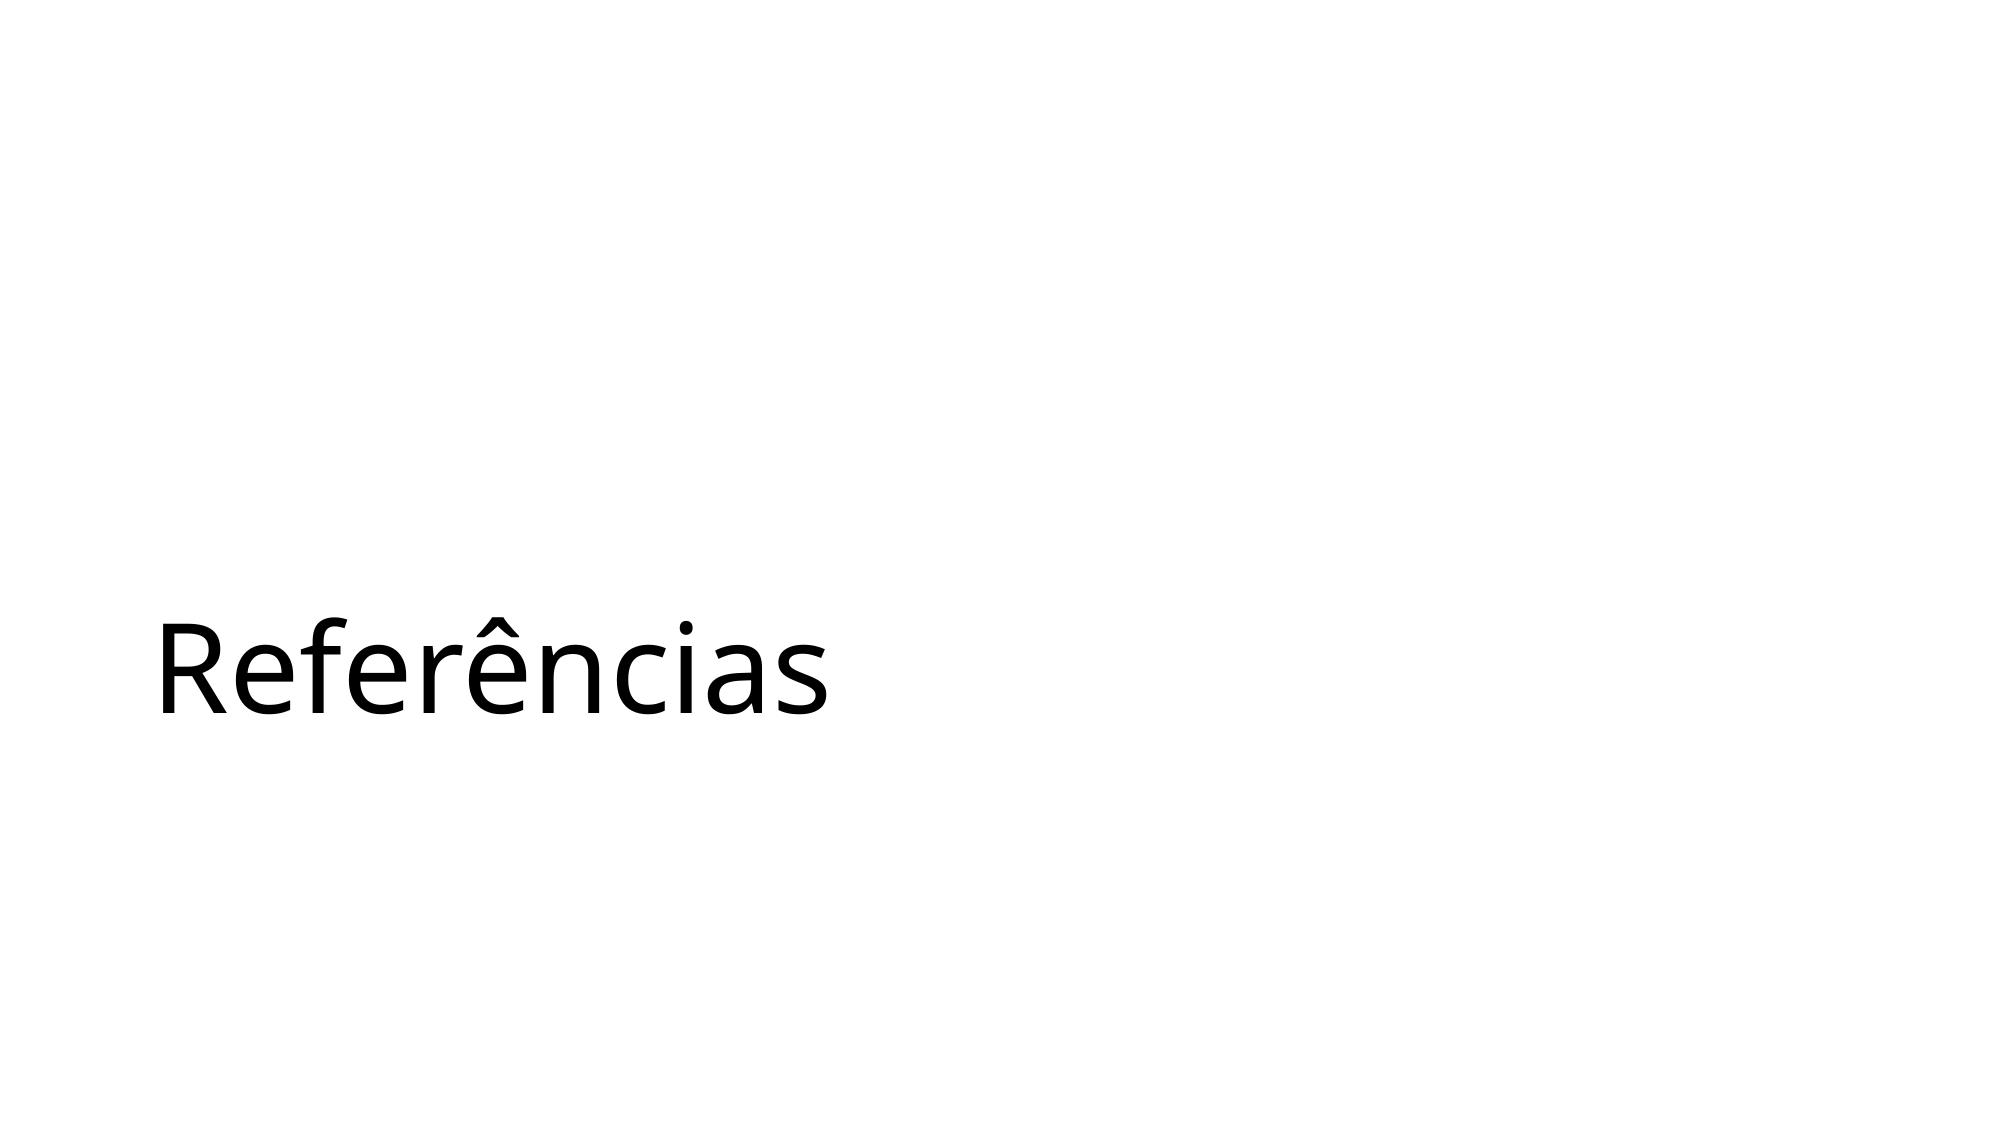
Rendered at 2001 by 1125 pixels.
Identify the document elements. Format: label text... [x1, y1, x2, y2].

title Referências [136, 280, 1862, 749]
